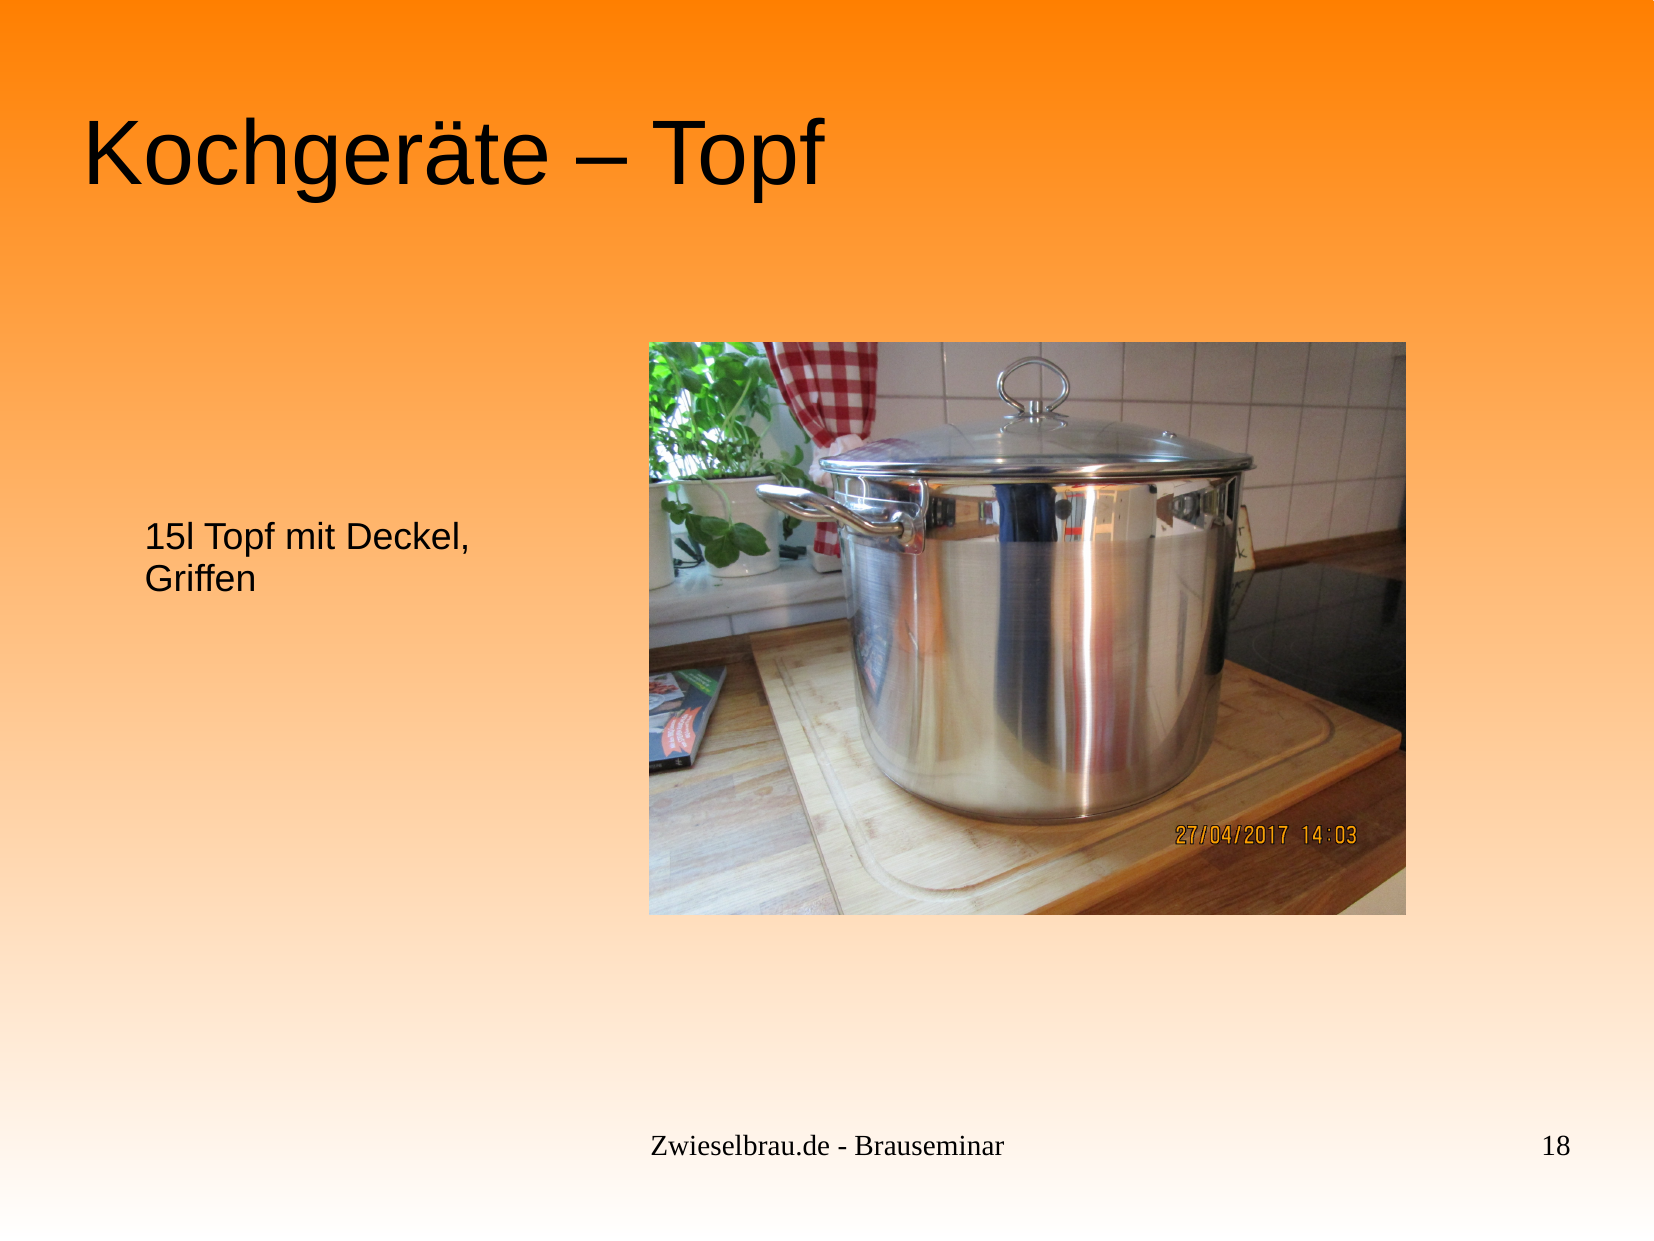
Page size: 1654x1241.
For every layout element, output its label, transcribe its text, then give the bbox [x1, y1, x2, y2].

picture [649, 342, 1406, 915]
title Kochgeräte – Topf [82, 49, 1571, 257]
text_box 15l Topf mit Deckel, Griffen [129, 507, 567, 607]
